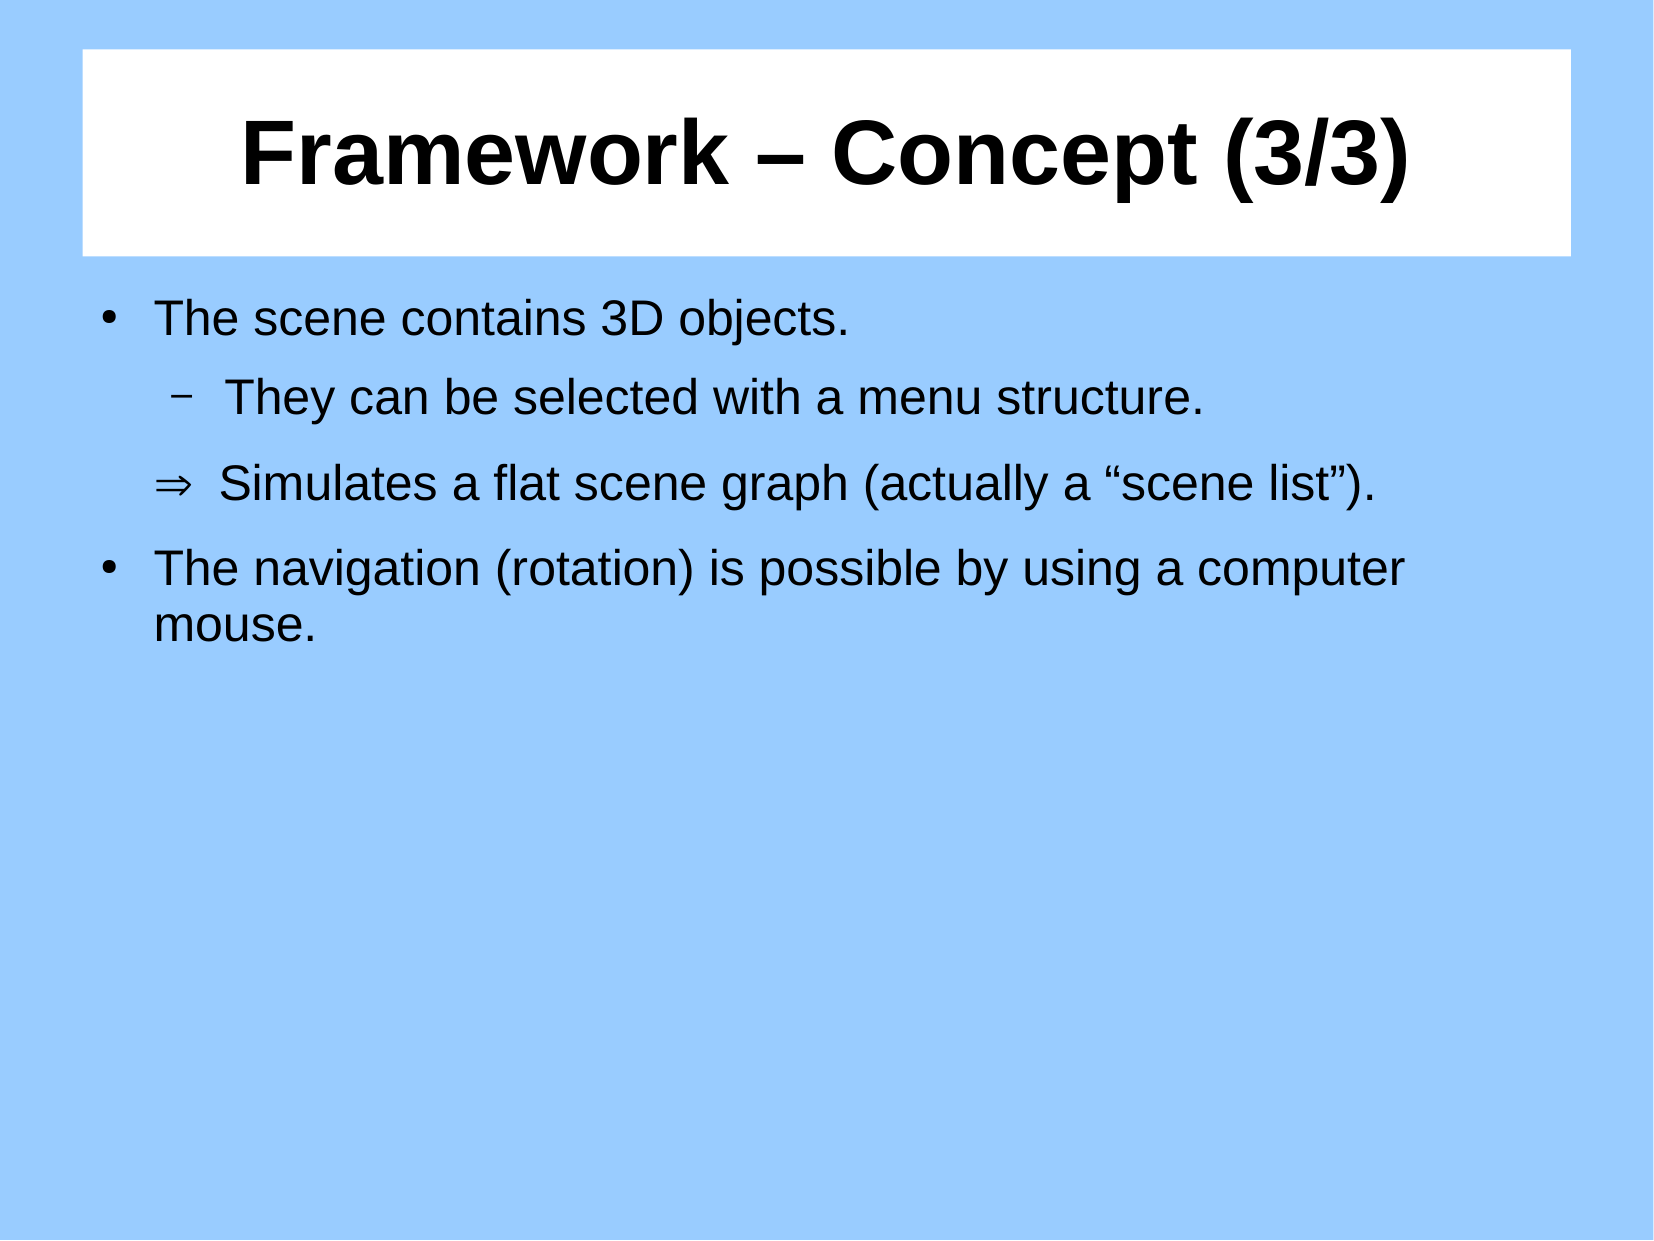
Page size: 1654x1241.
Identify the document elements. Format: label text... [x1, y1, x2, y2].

list The scene contains 3D objects. They can be selected with a menu structure.  Simulates a flat scene graph (actually a “scene list”). The navigation (rotation) is possible by using a computer mouse. [82, 290, 1571, 1170]
title Framework – Concept (3/3) [82, 49, 1571, 257]
